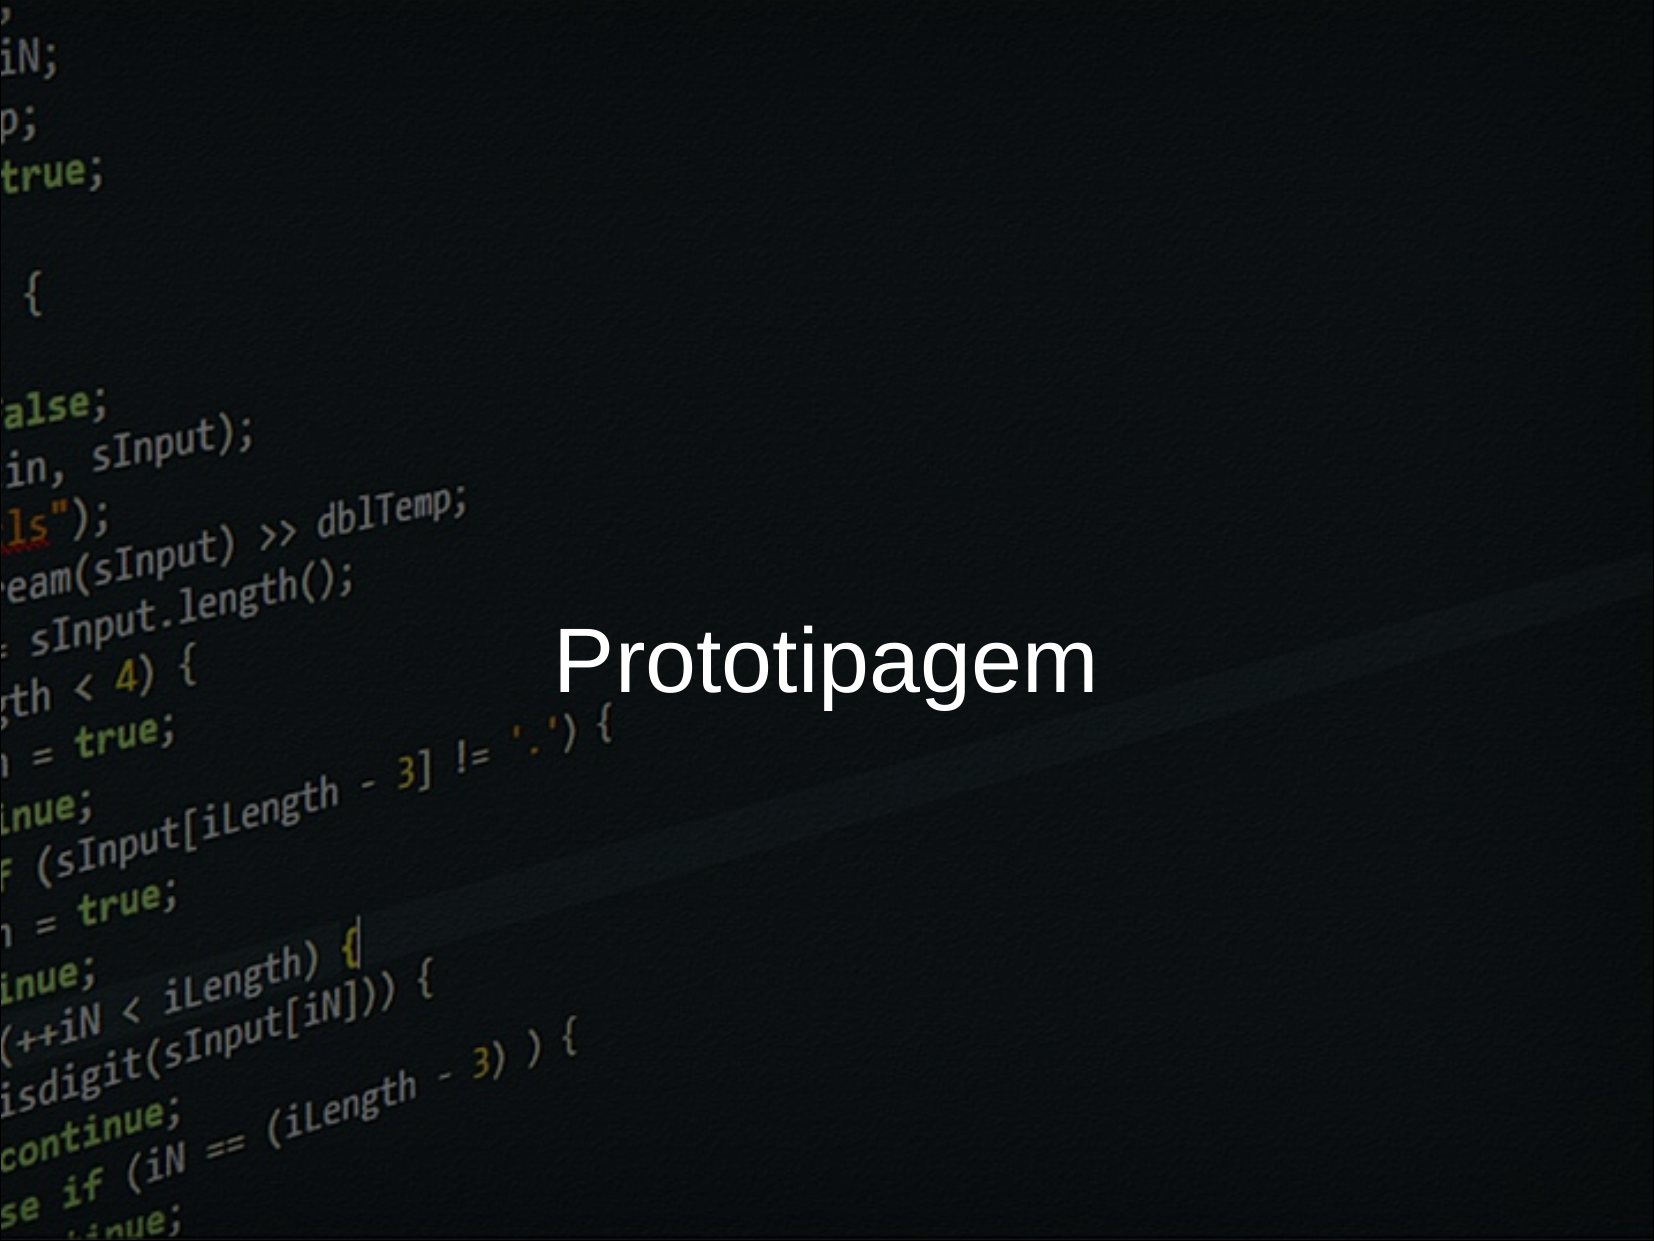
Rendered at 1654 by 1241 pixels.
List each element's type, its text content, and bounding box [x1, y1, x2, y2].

title Prototipagem [82, 507, 1571, 815]
text_box [0, 0, 1654, 1241]
